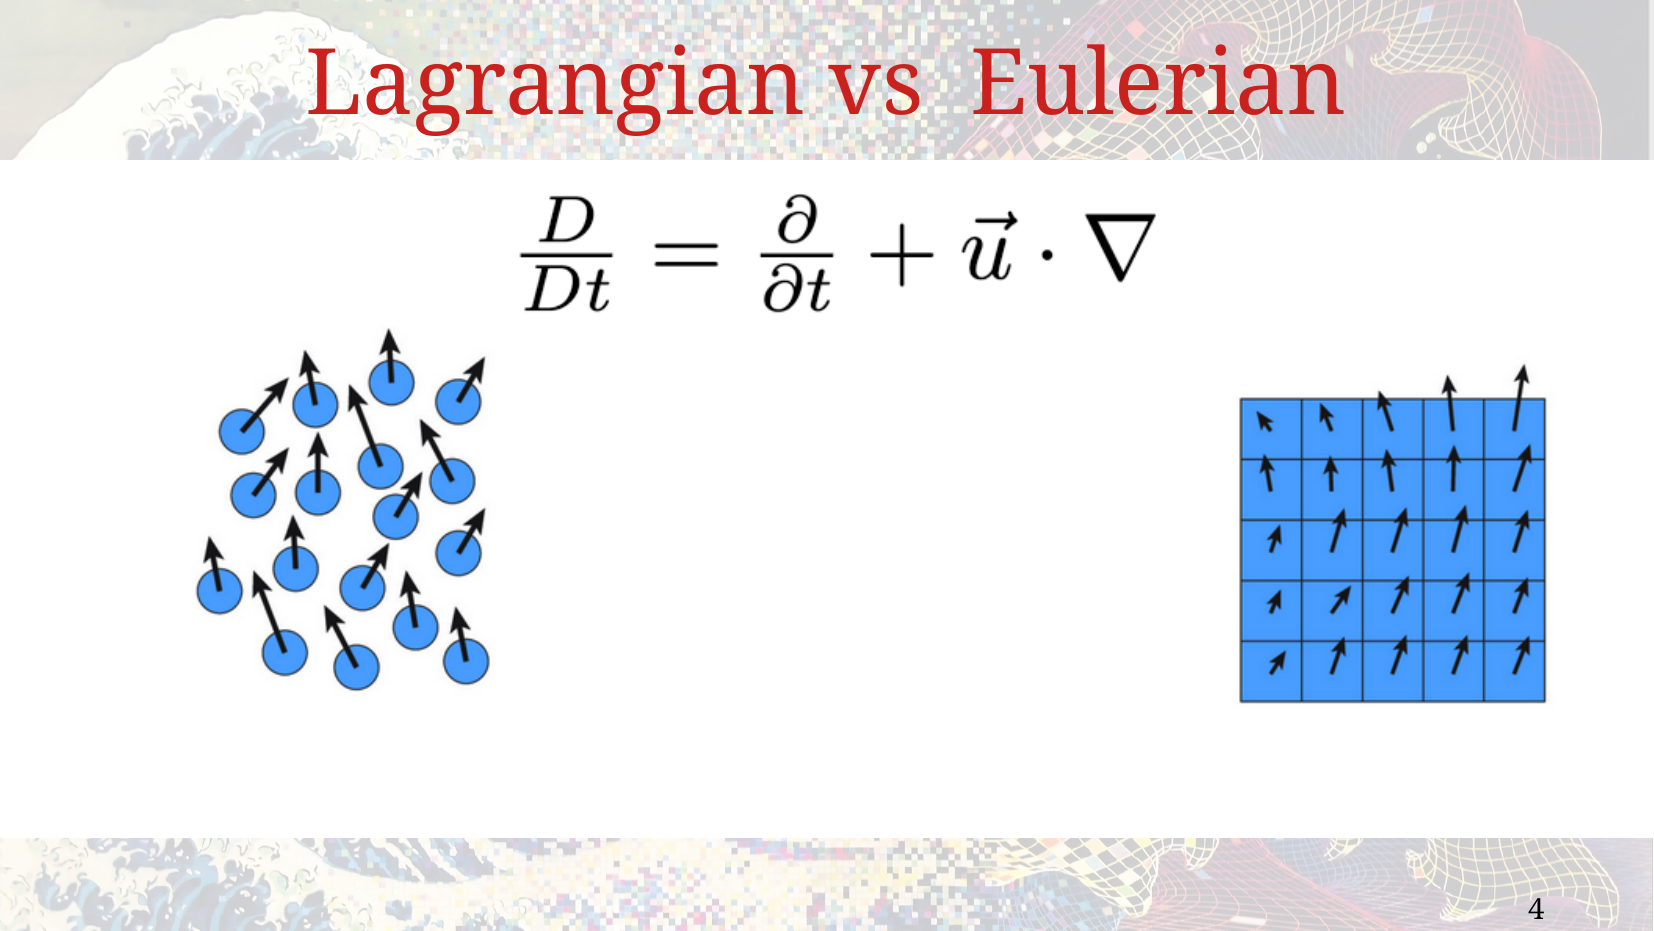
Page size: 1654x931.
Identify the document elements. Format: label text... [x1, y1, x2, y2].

picture [1210, 354, 1574, 741]
picture [177, 165, 1170, 711]
title Lagrangian vs Eulerian [0, 33, 1654, 126]
